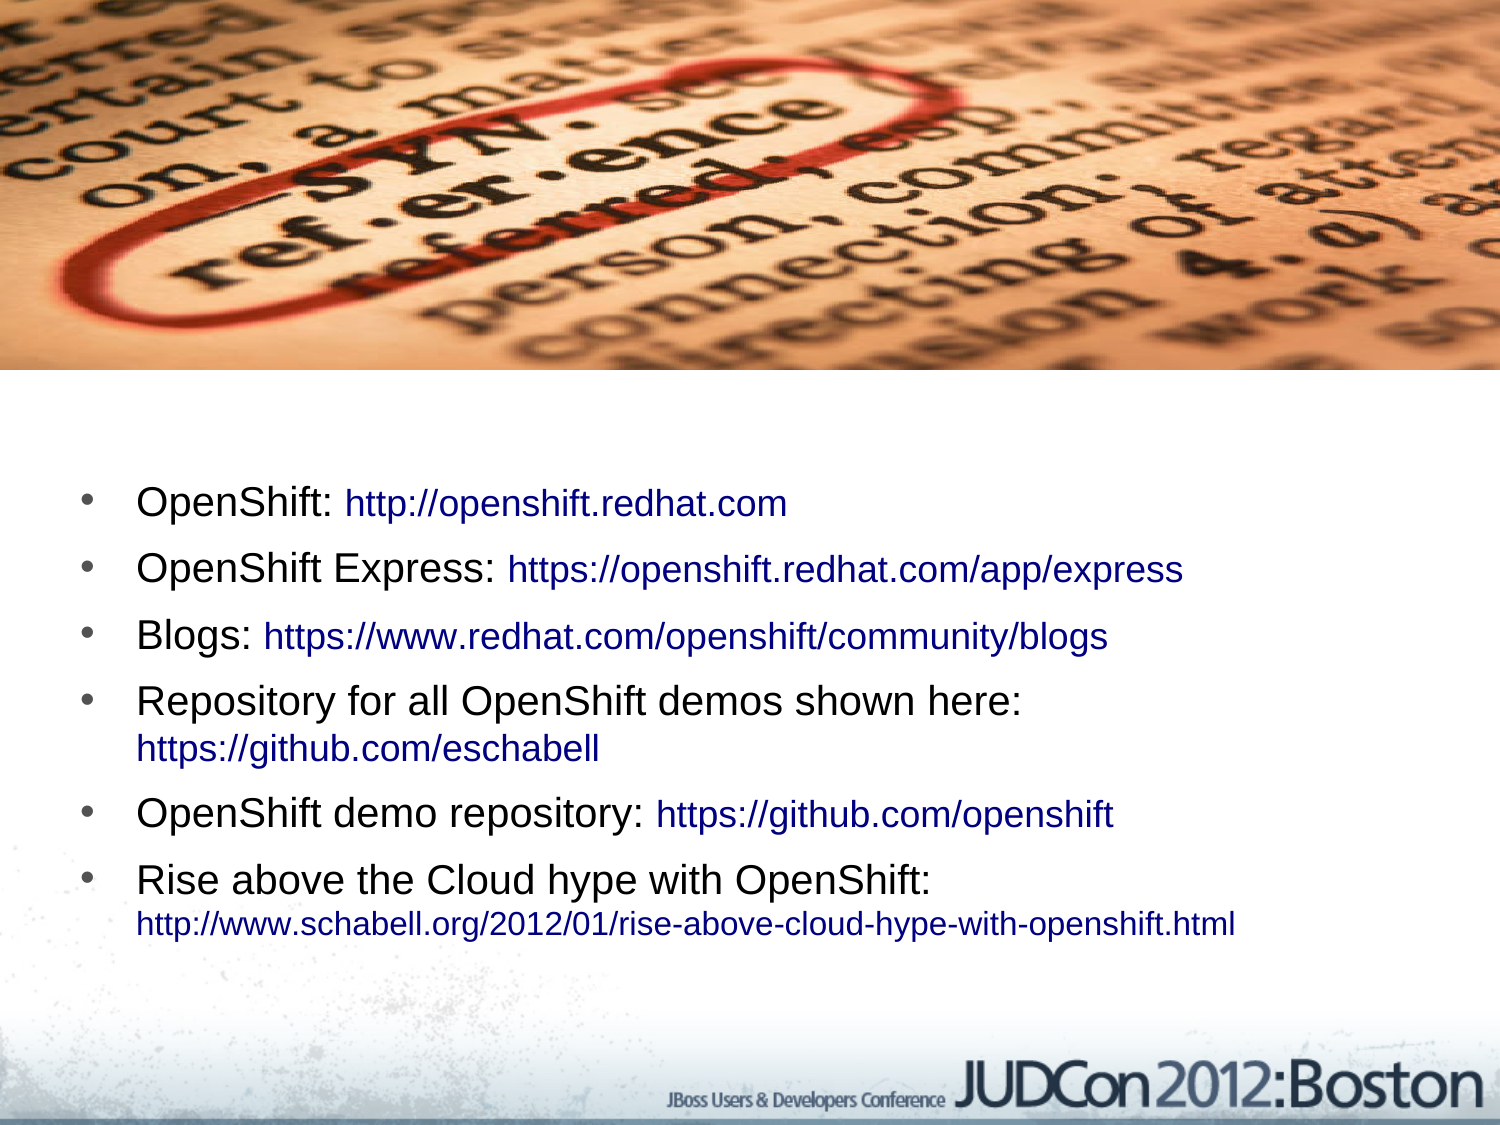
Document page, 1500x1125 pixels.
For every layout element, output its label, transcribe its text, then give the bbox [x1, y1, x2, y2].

picture [0, 0, 1500, 1125]
list OpenShift: http://openshift.redhat.com OpenShift Express: https://openshift.redhat.com/app/express Blogs: https://www.redhat.com/openshift/community/blogs Repository for all OpenShift demos shown here: https://github.com/eschabell OpenShift demo repository: https://github.com/openshift Rise above the Cloud hype with OpenShift: http://www.schabell.org/2012/01/rise-above-cloud-hype-with-openshift.html [65, 466, 1341, 1125]
